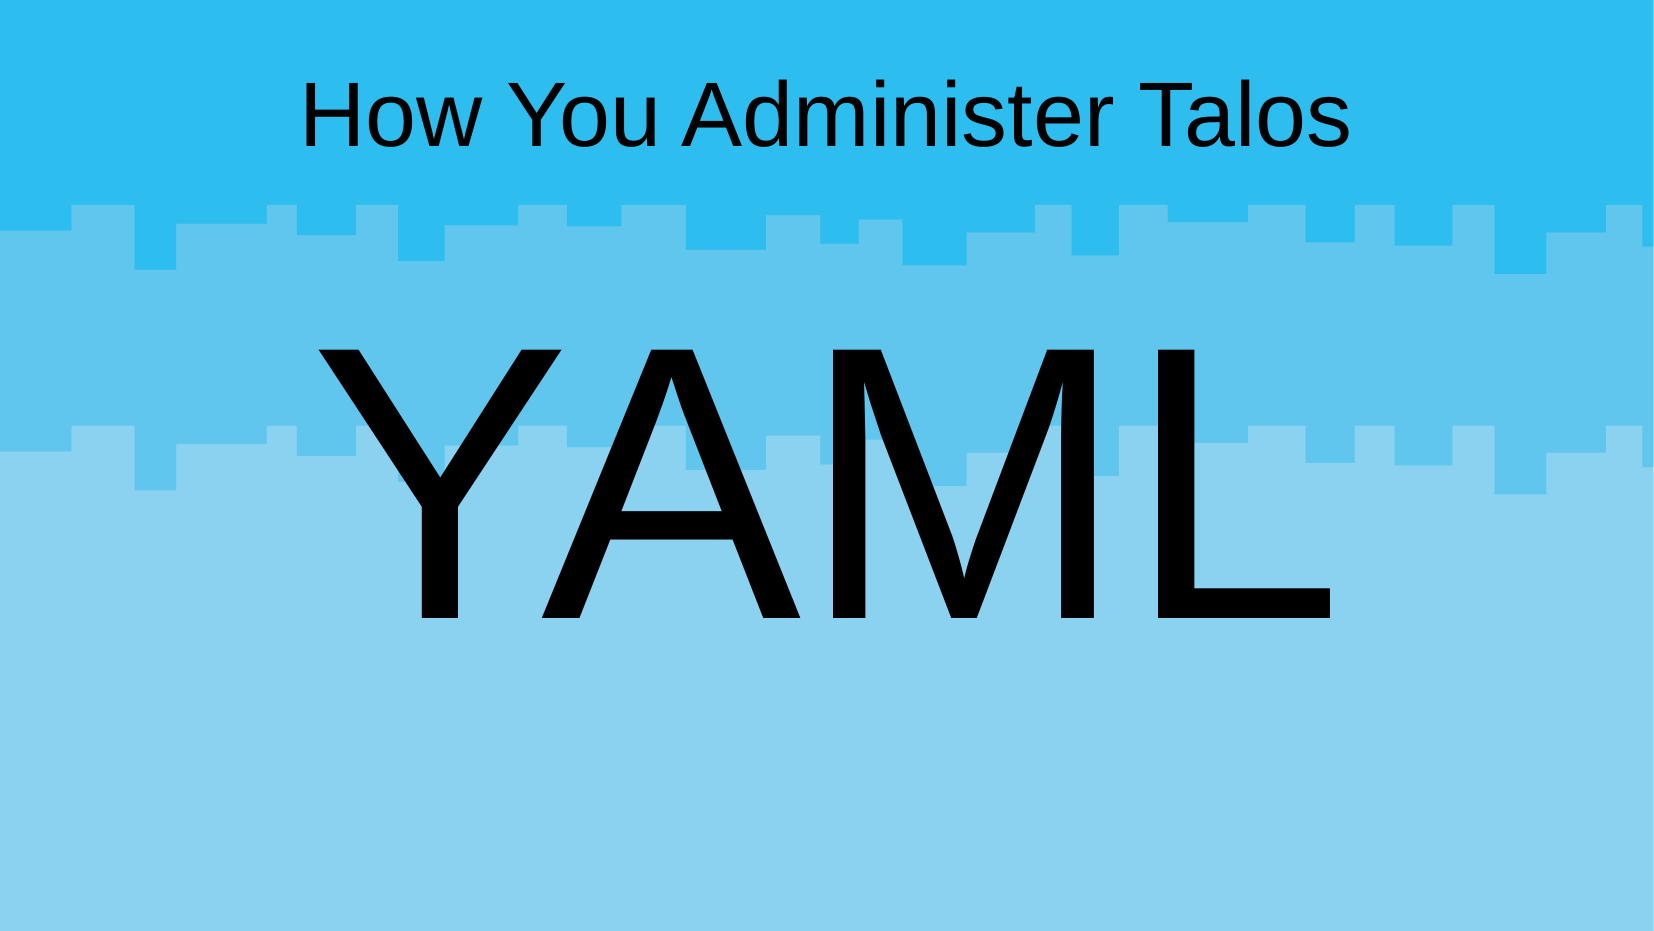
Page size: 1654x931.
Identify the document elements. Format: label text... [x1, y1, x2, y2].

title How You Administer Talos [82, 37, 1571, 193]
picture [0, 0, 1654, 931]
title YAML [82, 265, 1571, 702]
